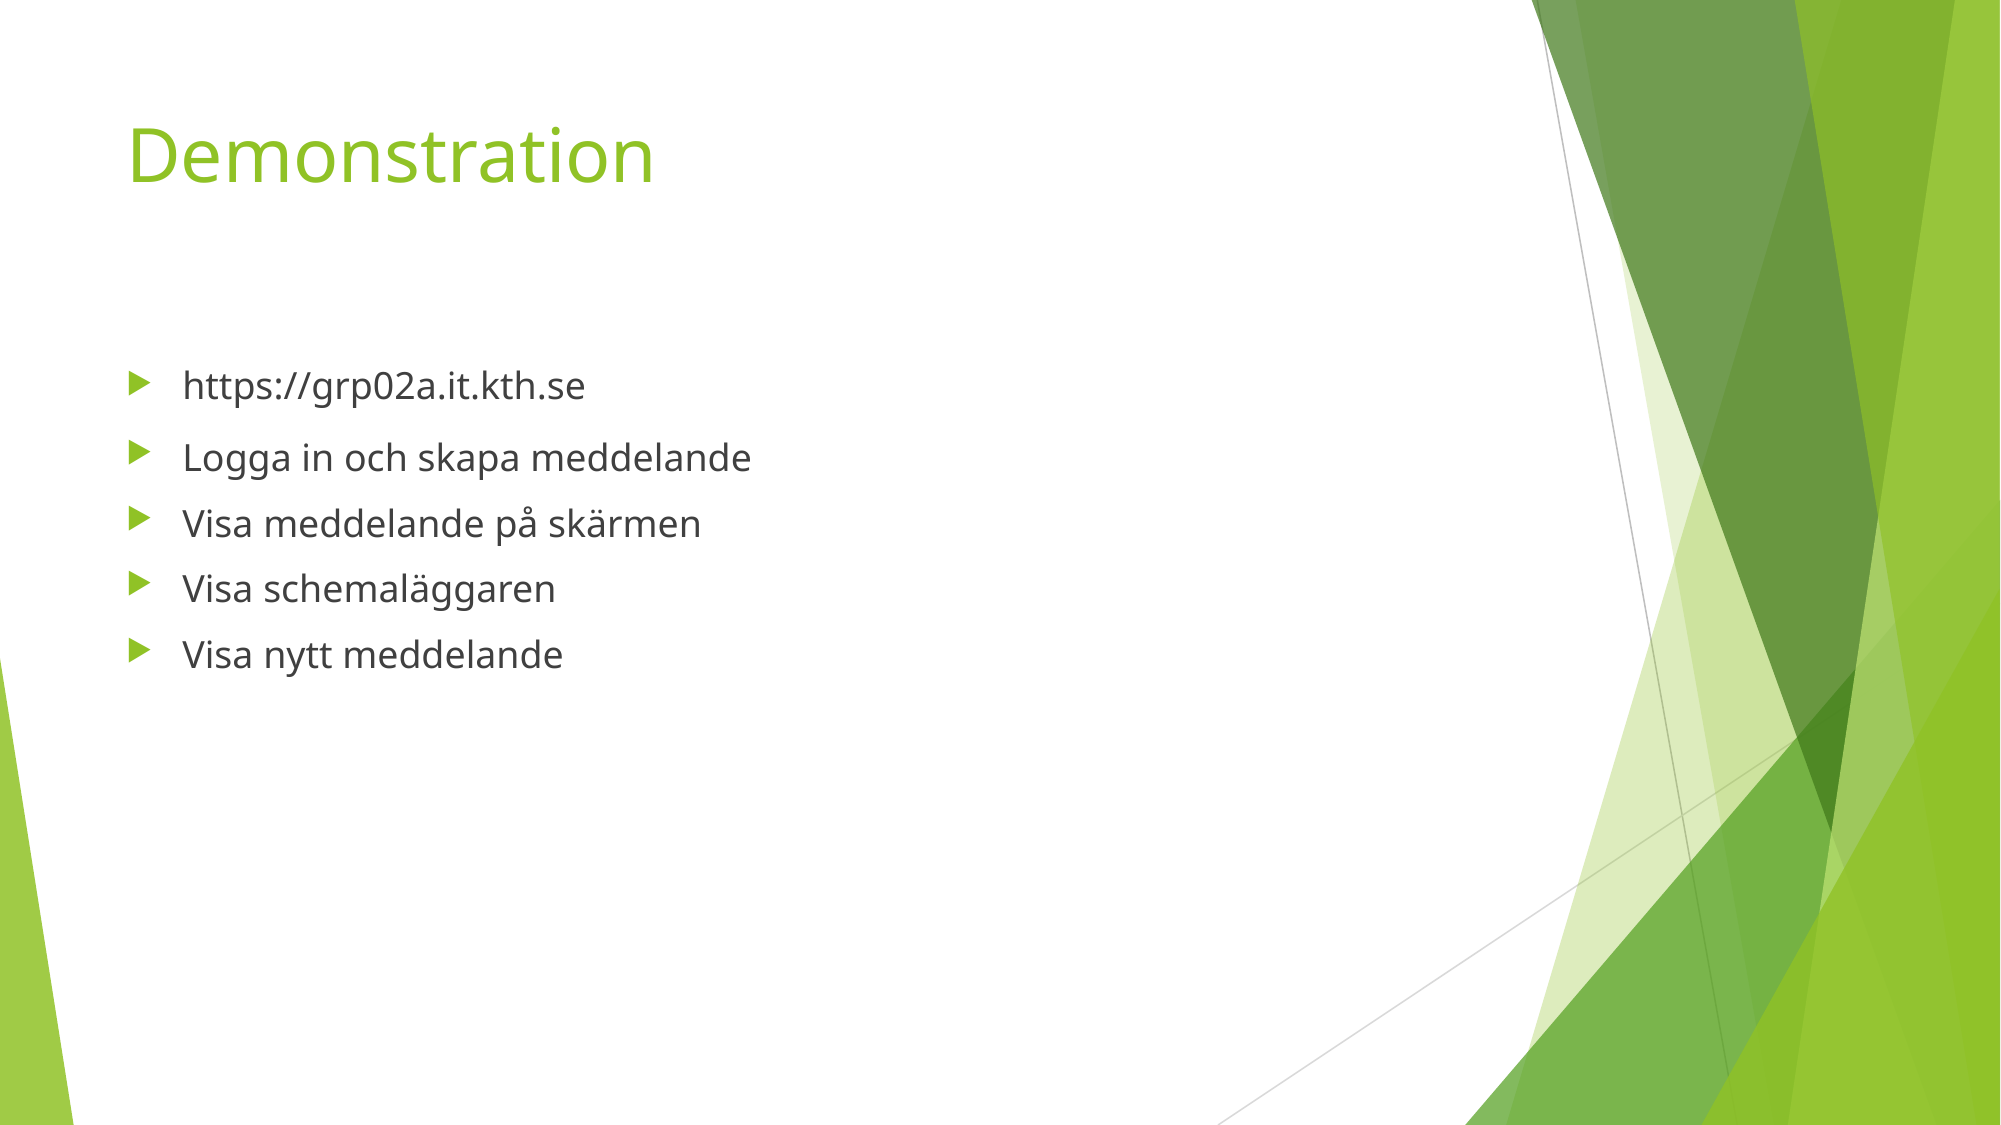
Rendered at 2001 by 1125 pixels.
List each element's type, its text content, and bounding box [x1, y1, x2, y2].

title Demonstration [111, 99, 1522, 317]
list https://grp02a.it.kth.se Logga in och skapa meddelande Visa meddelande på skärmen Visa schemaläggaren Visa nytt meddelande [111, 354, 1522, 992]
